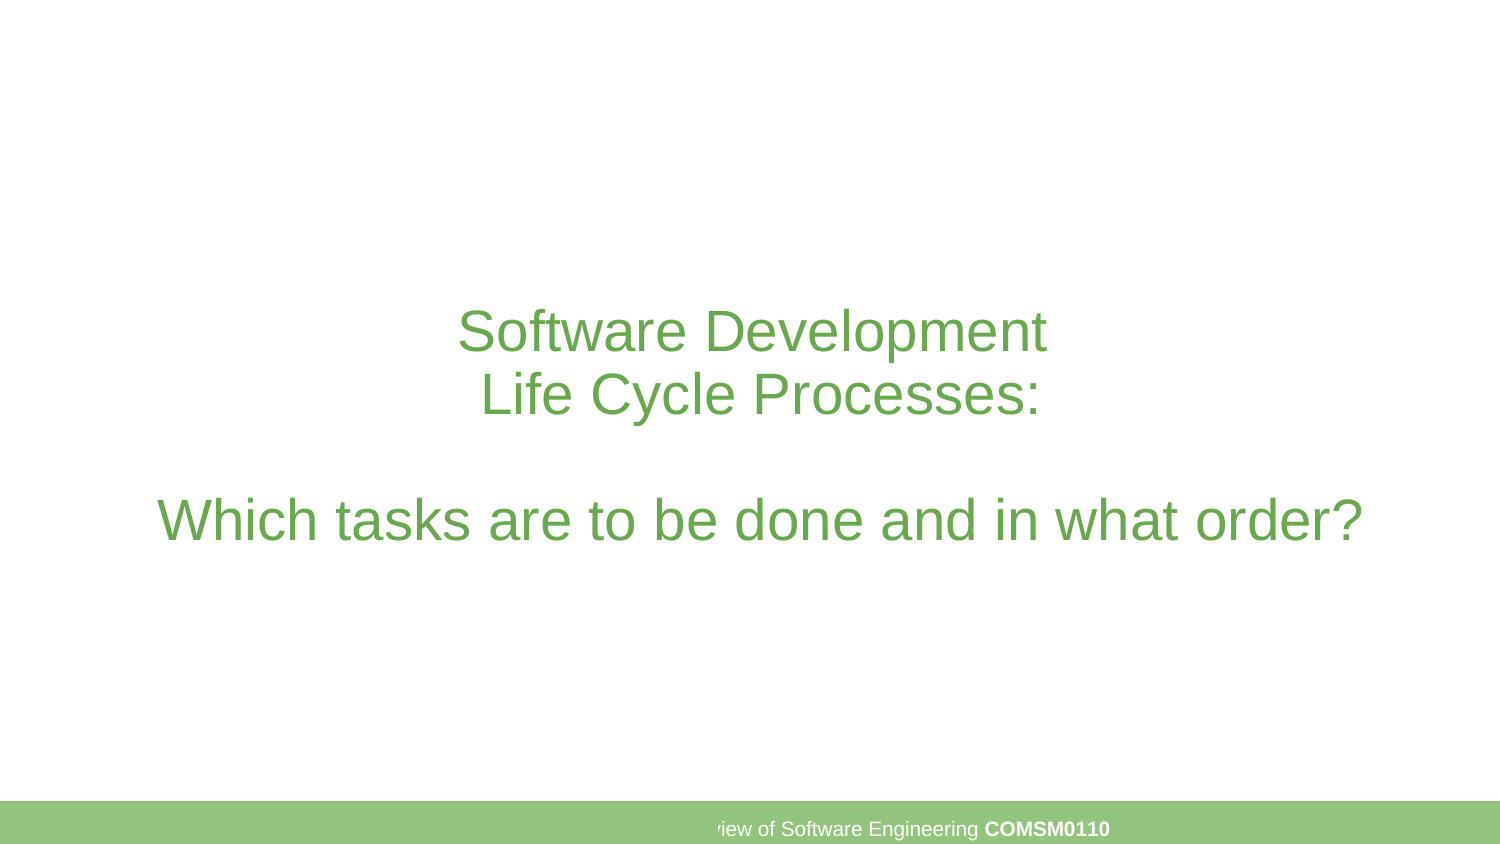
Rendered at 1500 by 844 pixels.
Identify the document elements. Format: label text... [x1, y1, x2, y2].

title Software Development Life Cycle Processes: Which tasks are to be done and in what order? [114, 108, 1409, 622]
